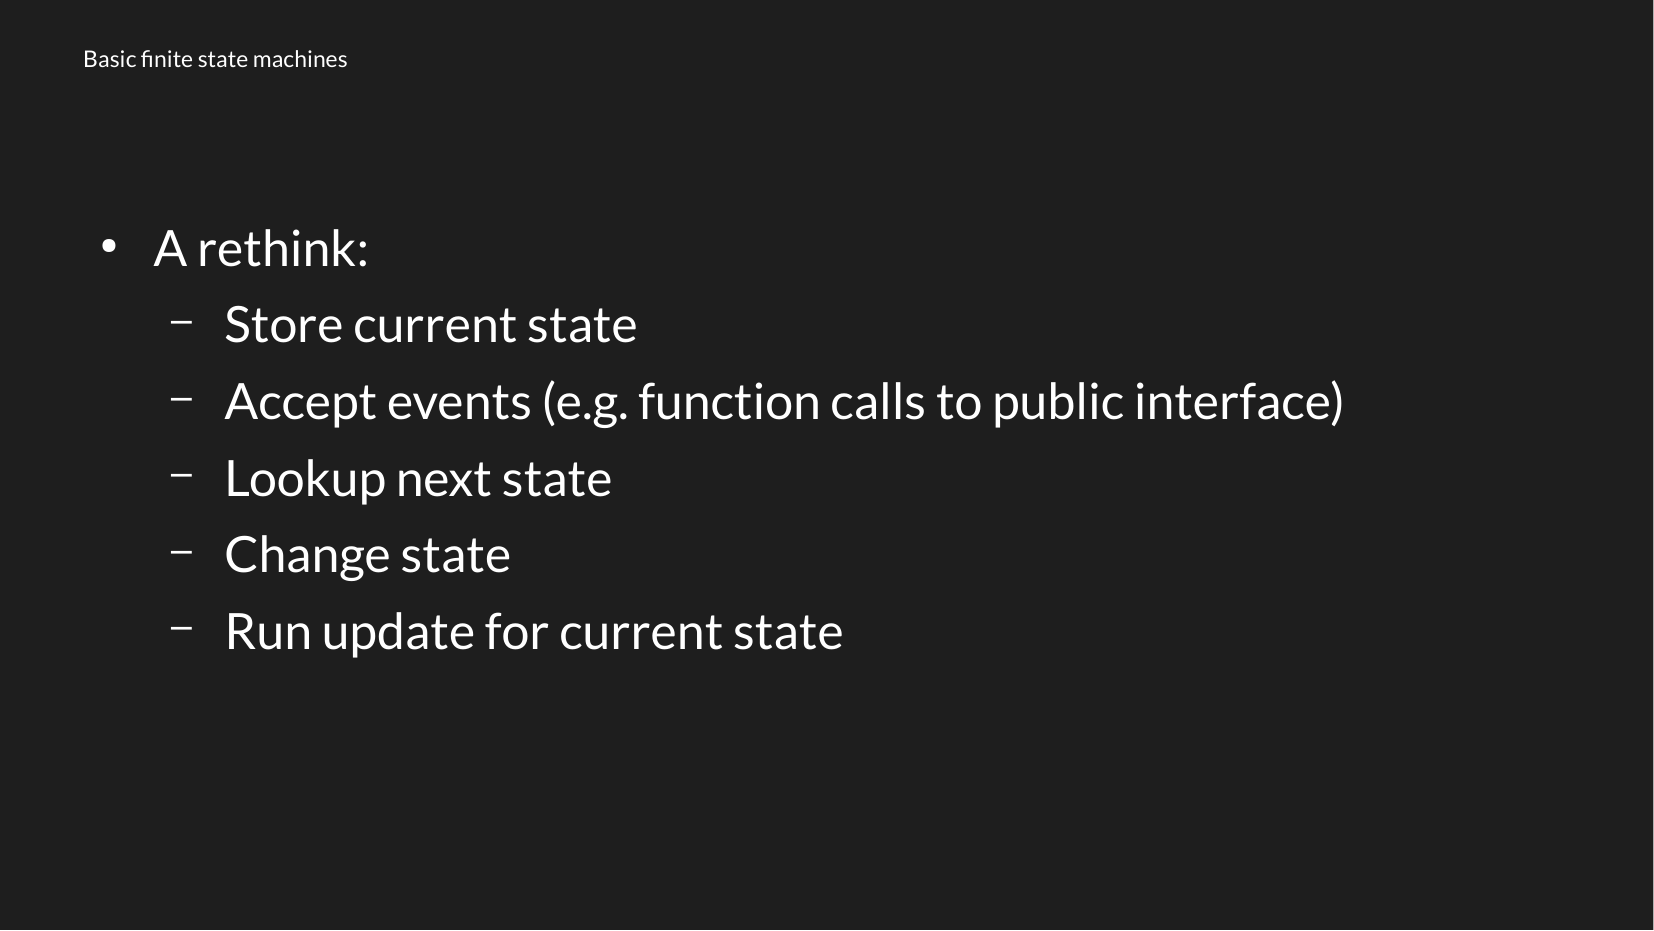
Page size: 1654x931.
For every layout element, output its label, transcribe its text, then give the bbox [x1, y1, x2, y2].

list A rethink: Store current state Accept events (e.g. function calls to public interface) Lookup next state Change state Run update for current state [82, 217, 1571, 839]
title Basic finite state machines [83, 0, 1571, 119]
